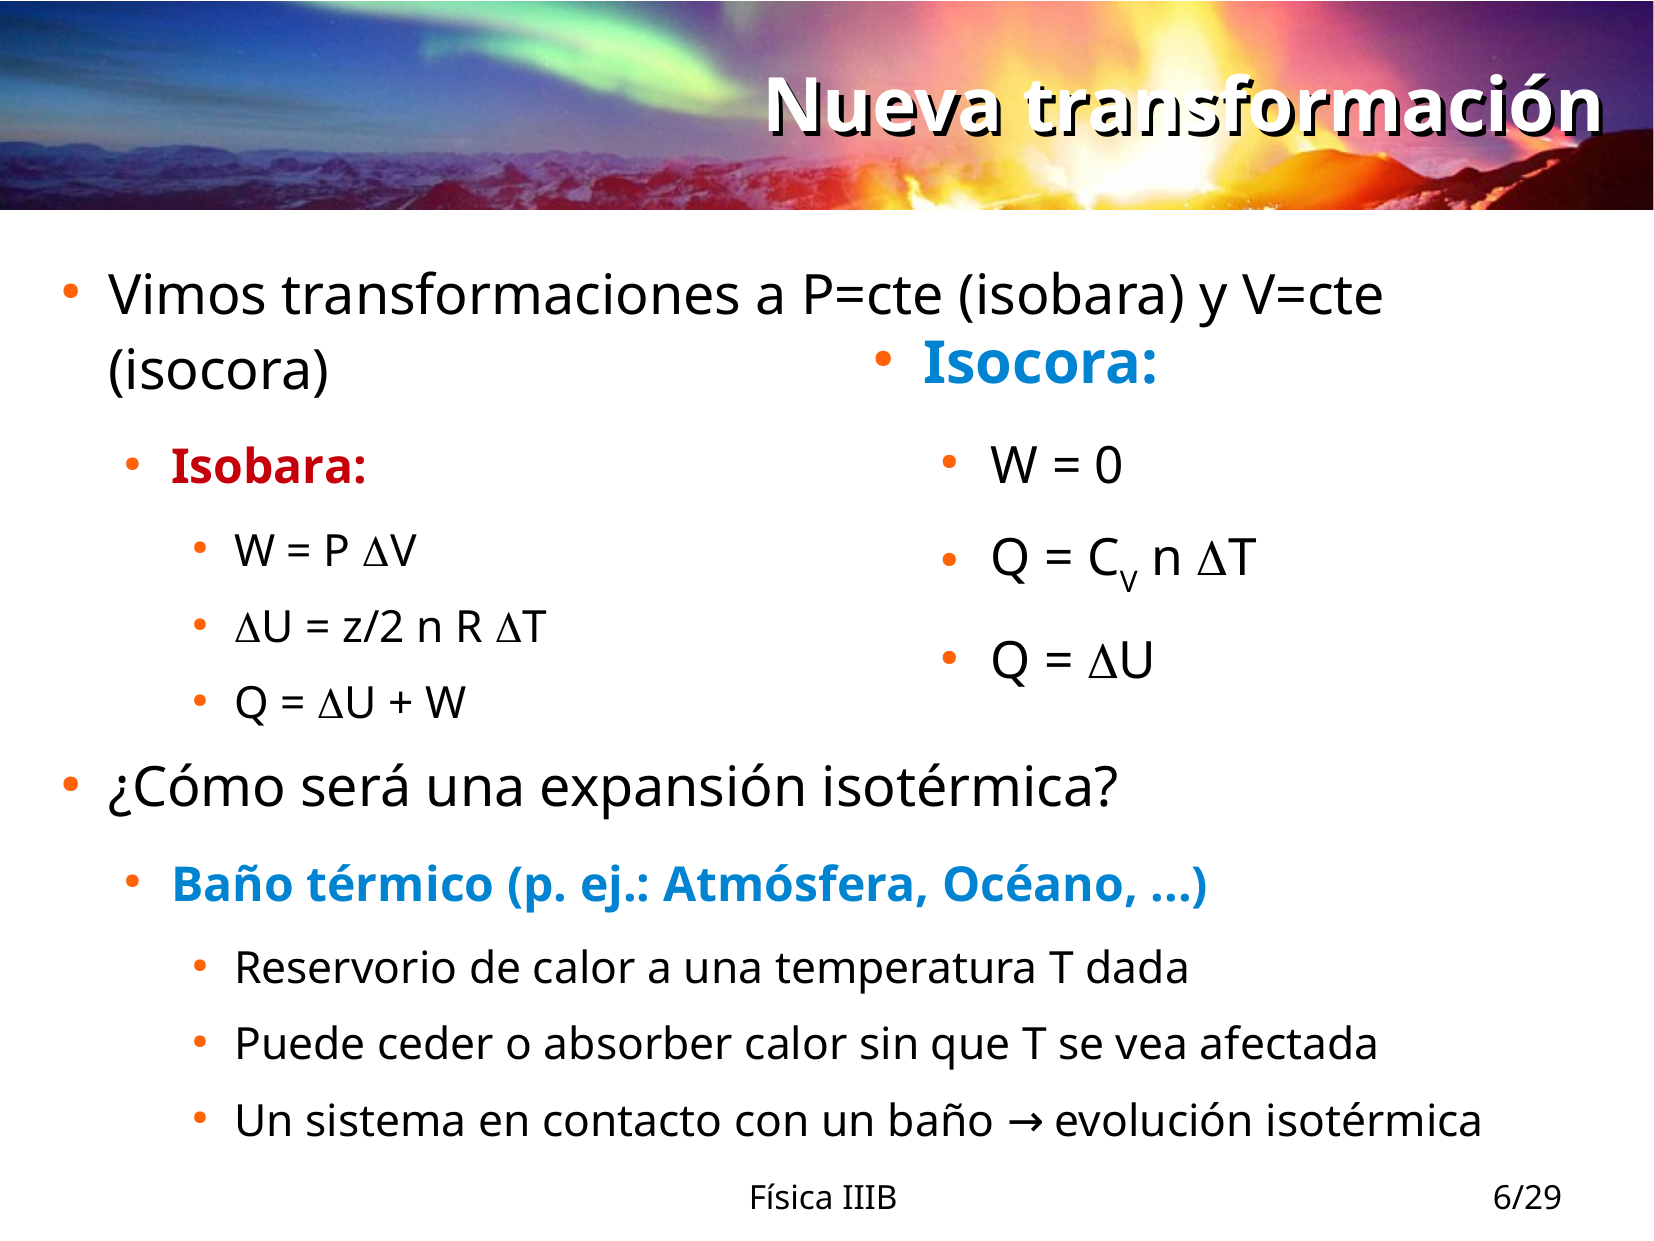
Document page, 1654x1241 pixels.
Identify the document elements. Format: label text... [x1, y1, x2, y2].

list Vimos transformaciones a P=cte (isobara) y V=cte (isocora) Isobara: W = P DV DU = z/2 n R DT Q = DU + W ¿Cómo será una expansión isotérmica? Baño térmico (p. ej.: Atmósfera, Océano, ...) Reservorio de calor a una temperatura T dada Puede ceder o absorber calor sin que T se vea afectada Un sistema en contacto con un baño → evolución isotérmica [45, 255, 1606, 1156]
title Nueva transformación [45, 15, 1606, 191]
list Isocora: W = 0 Q = CV n DT Q = DU [856, 319, 1618, 695]
picture [0, 1, 1654, 210]
